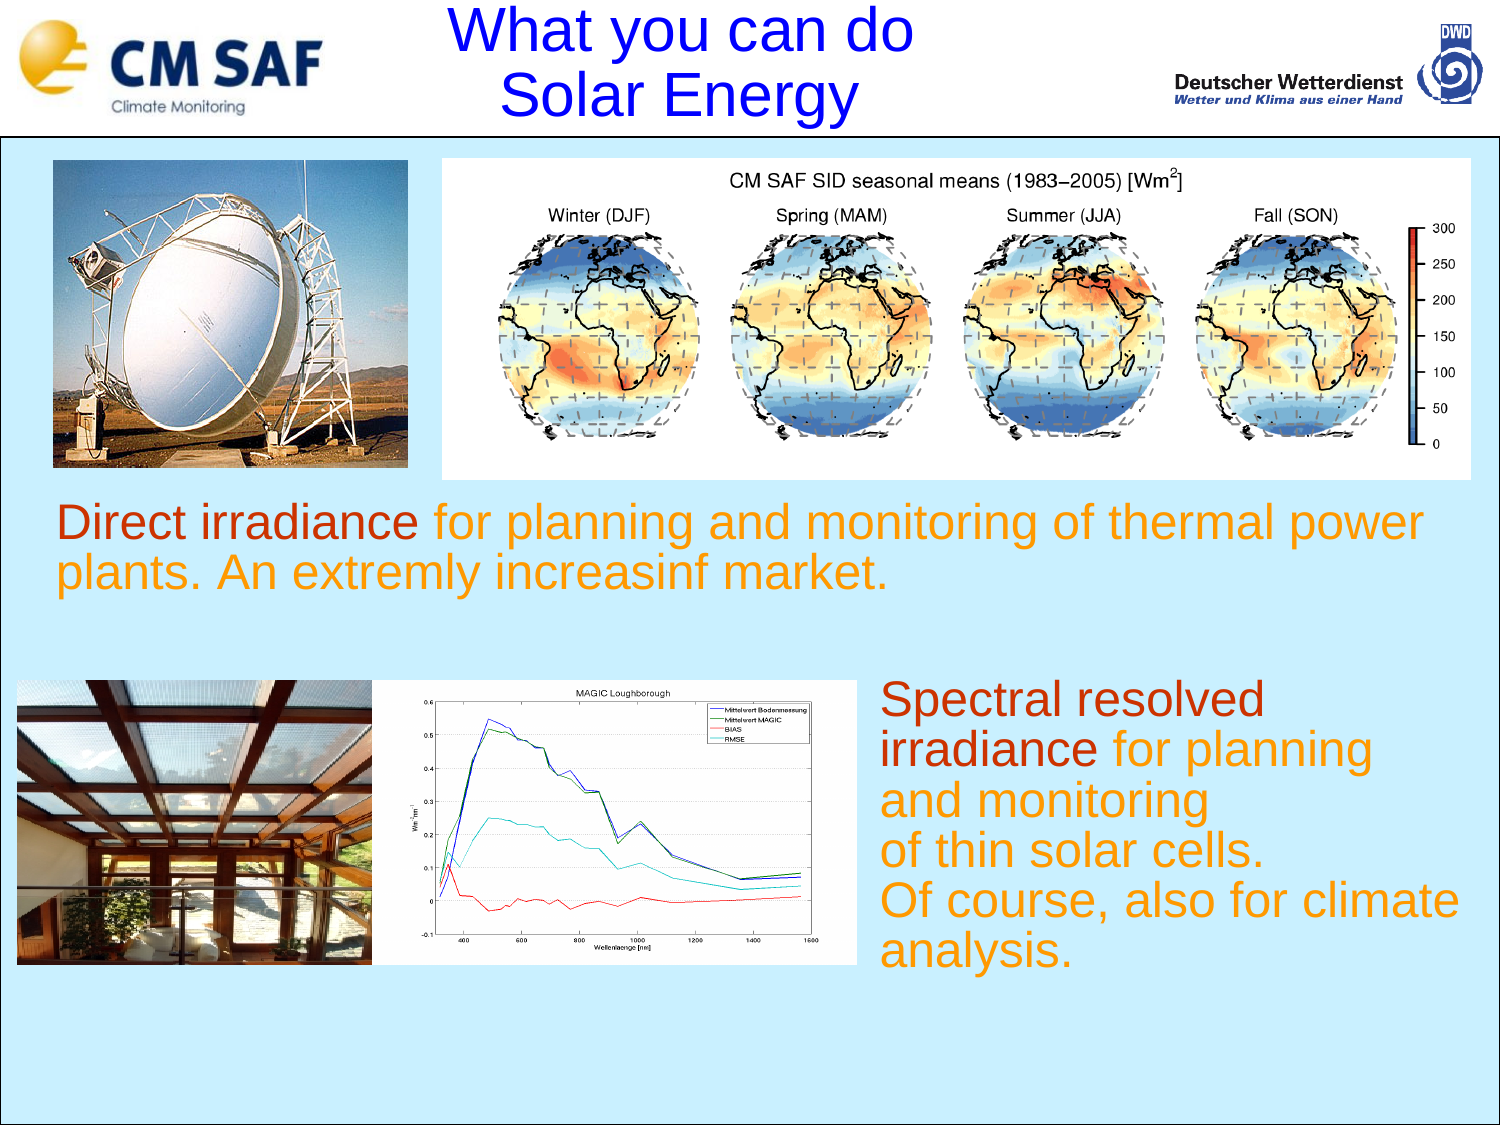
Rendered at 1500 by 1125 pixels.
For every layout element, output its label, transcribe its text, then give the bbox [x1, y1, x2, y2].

picture [1175, 79, 1483, 104]
picture [53, 160, 408, 468]
text_box Direct irradiance for planning and monitoring of thermal power plants. An extremly increasinf market. [41, 491, 1480, 608]
picture [17, 19, 325, 117]
picture [17, 680, 857, 965]
picture [442, 158, 1471, 480]
text_box What you can do Solar Energy [395, 0, 1500, 79]
text_box Spectral resolved irradiance for planning and monitoring of thin solar cells. Of course, also for climate analysis. [864, 668, 1476, 1037]
